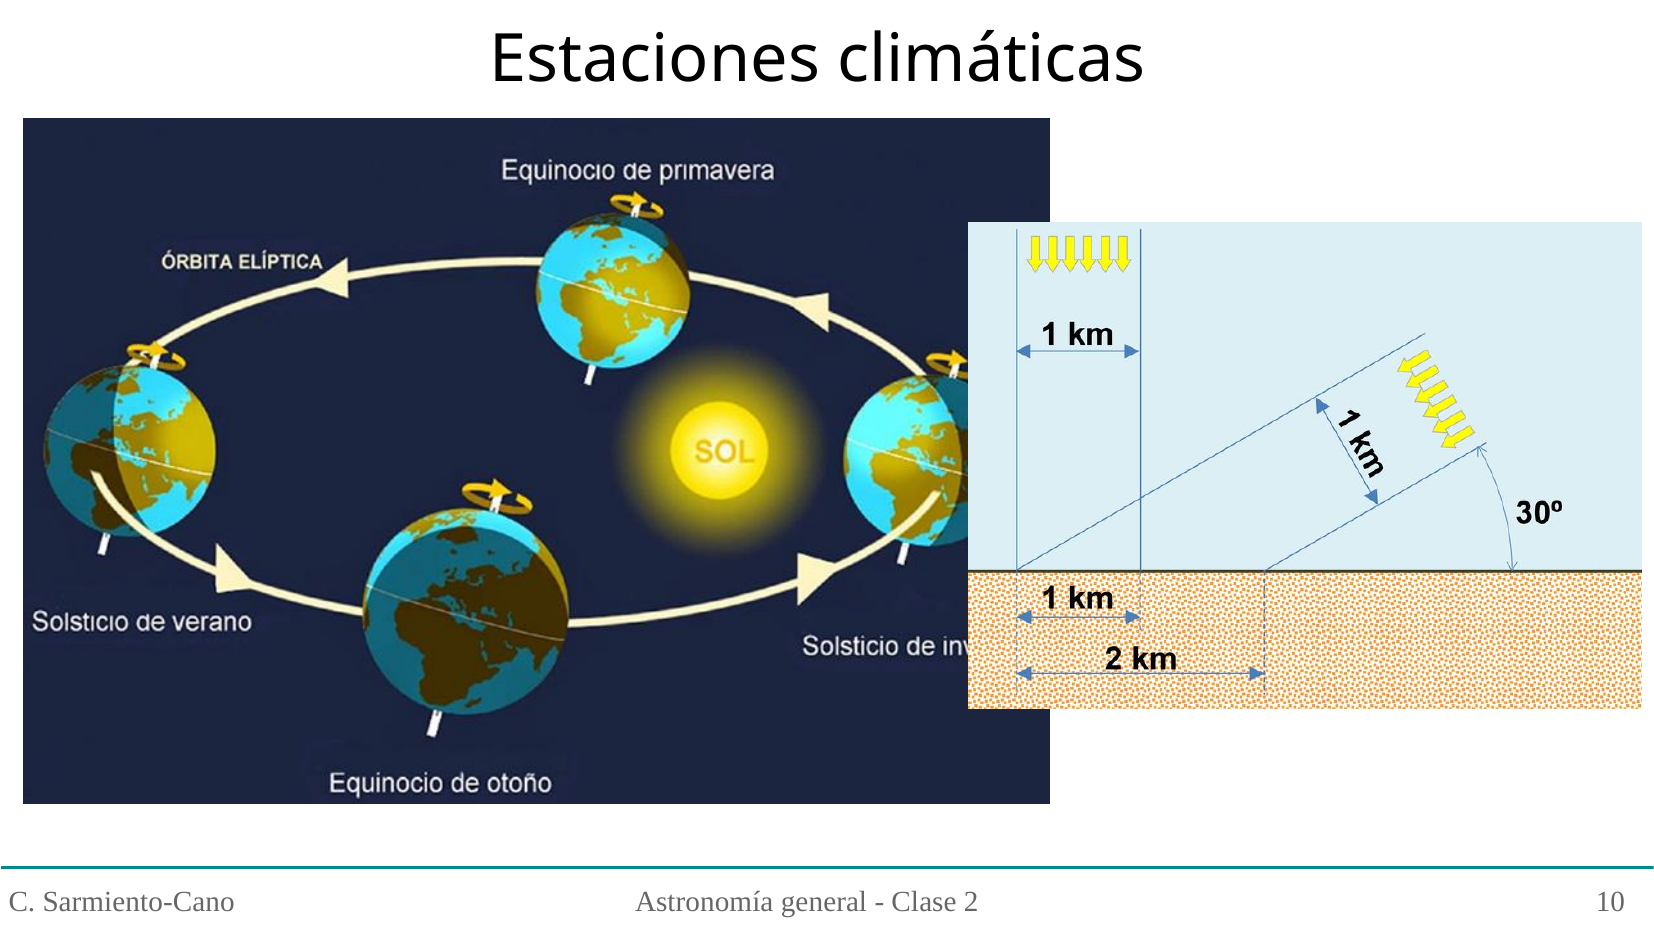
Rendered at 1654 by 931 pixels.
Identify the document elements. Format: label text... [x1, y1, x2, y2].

picture [23, 118, 1642, 804]
title Estaciones climáticas [82, 0, 1571, 134]
